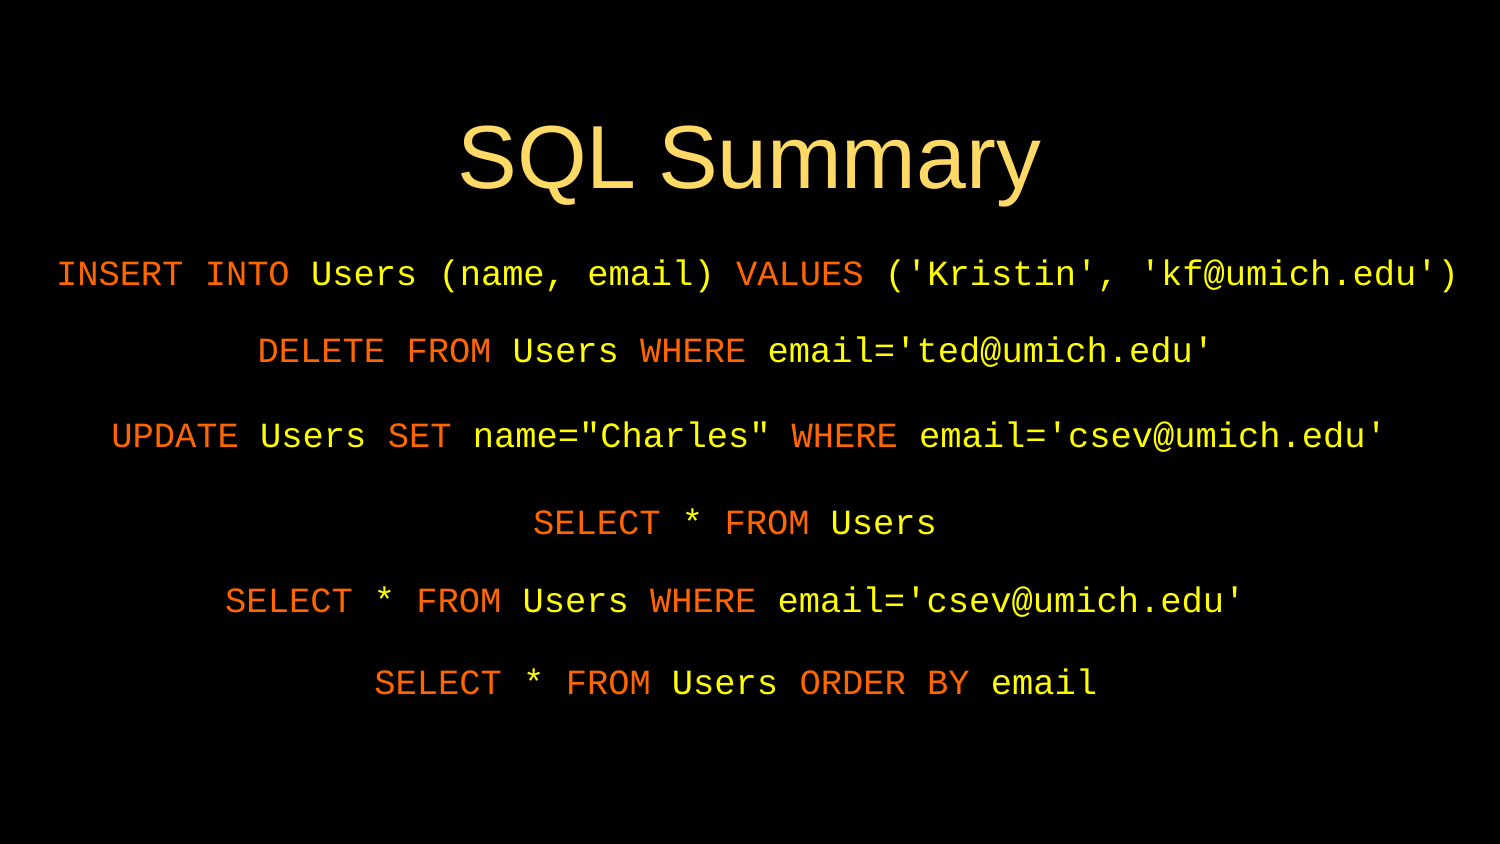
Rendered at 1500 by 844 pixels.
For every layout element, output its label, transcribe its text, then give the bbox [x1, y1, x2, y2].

text_box UPDATE Users SET name="Charles" WHERE email='csev@umich.edu' [85, 399, 1414, 467]
title SQL Summary [106, 71, 1393, 235]
text_box SELECT * FROM Users [508, 483, 962, 558]
text_box SELECT * FROM Users WHERE email='csev@umich.edu' [141, 561, 1330, 636]
text_box INSERT INTO Users (name, email) VALUES ('Kristin', 'kf@umich.edu') [34, 237, 1480, 305]
text_box DELETE FROM Users WHERE email='ted@umich.edu' [191, 312, 1281, 385]
text_box SELECT * FROM Users ORDER BY email [359, 645, 1113, 715]
